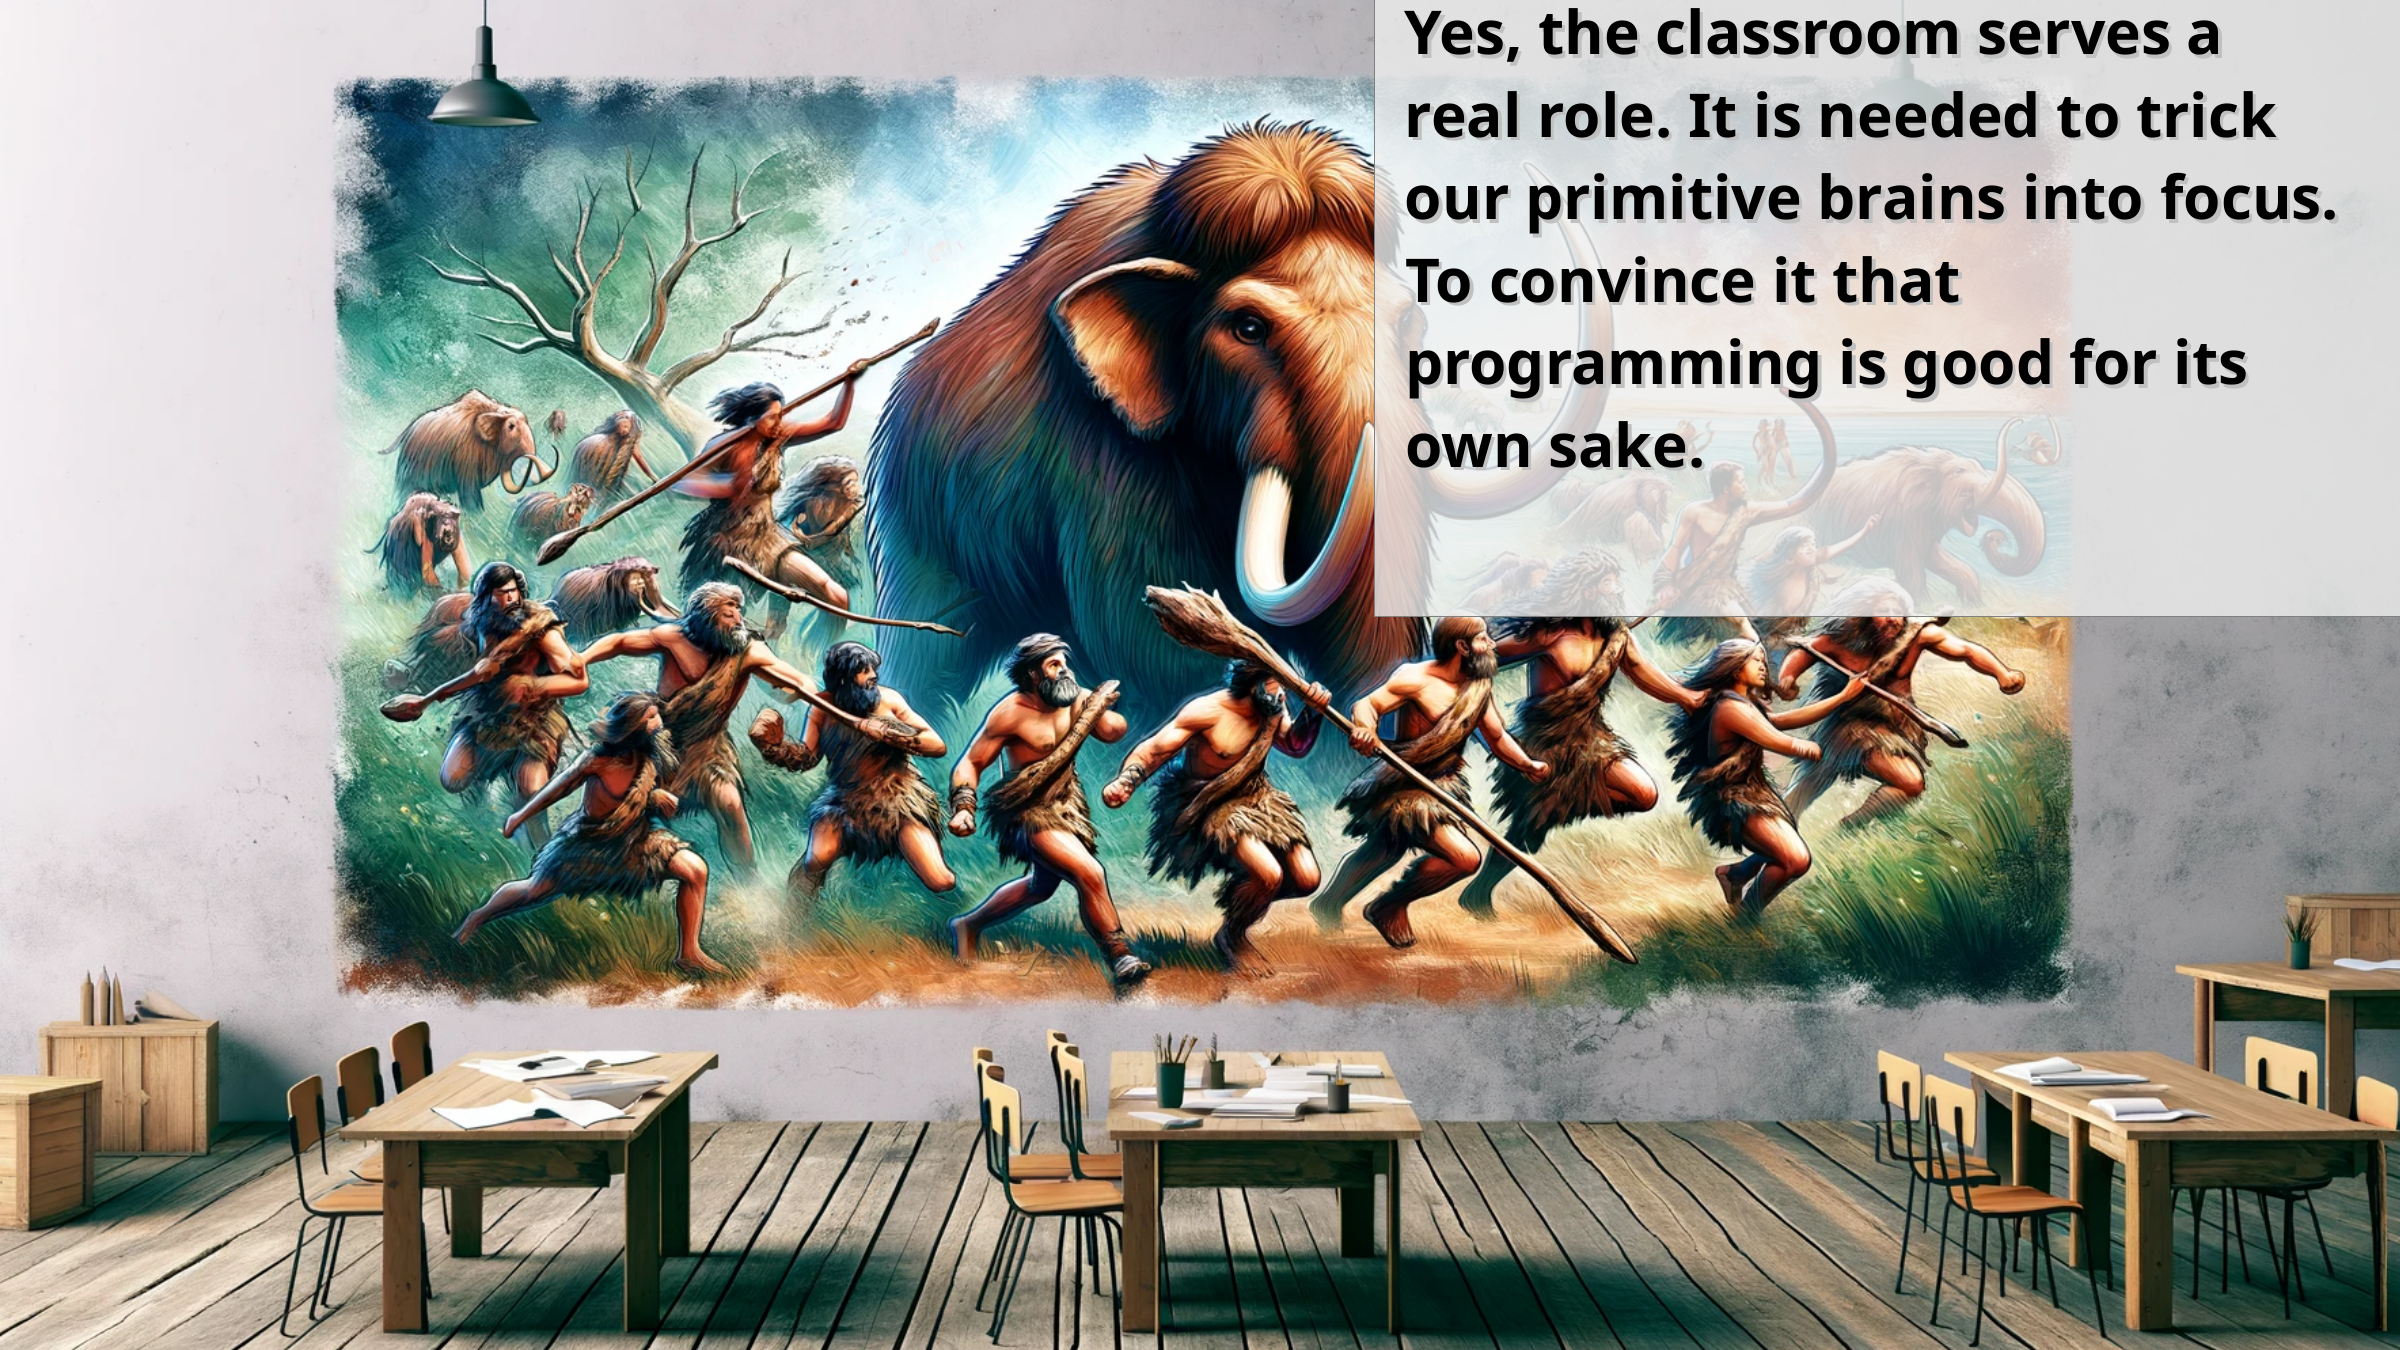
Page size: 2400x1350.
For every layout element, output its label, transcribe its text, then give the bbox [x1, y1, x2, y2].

text_box Yes, the classroom serves a real role. It is needed to trick our primitive brains into focus. To convince it that programming is good for its own sake. [1374, 0, 2400, 617]
picture [0, 0, 2400, 1350]
